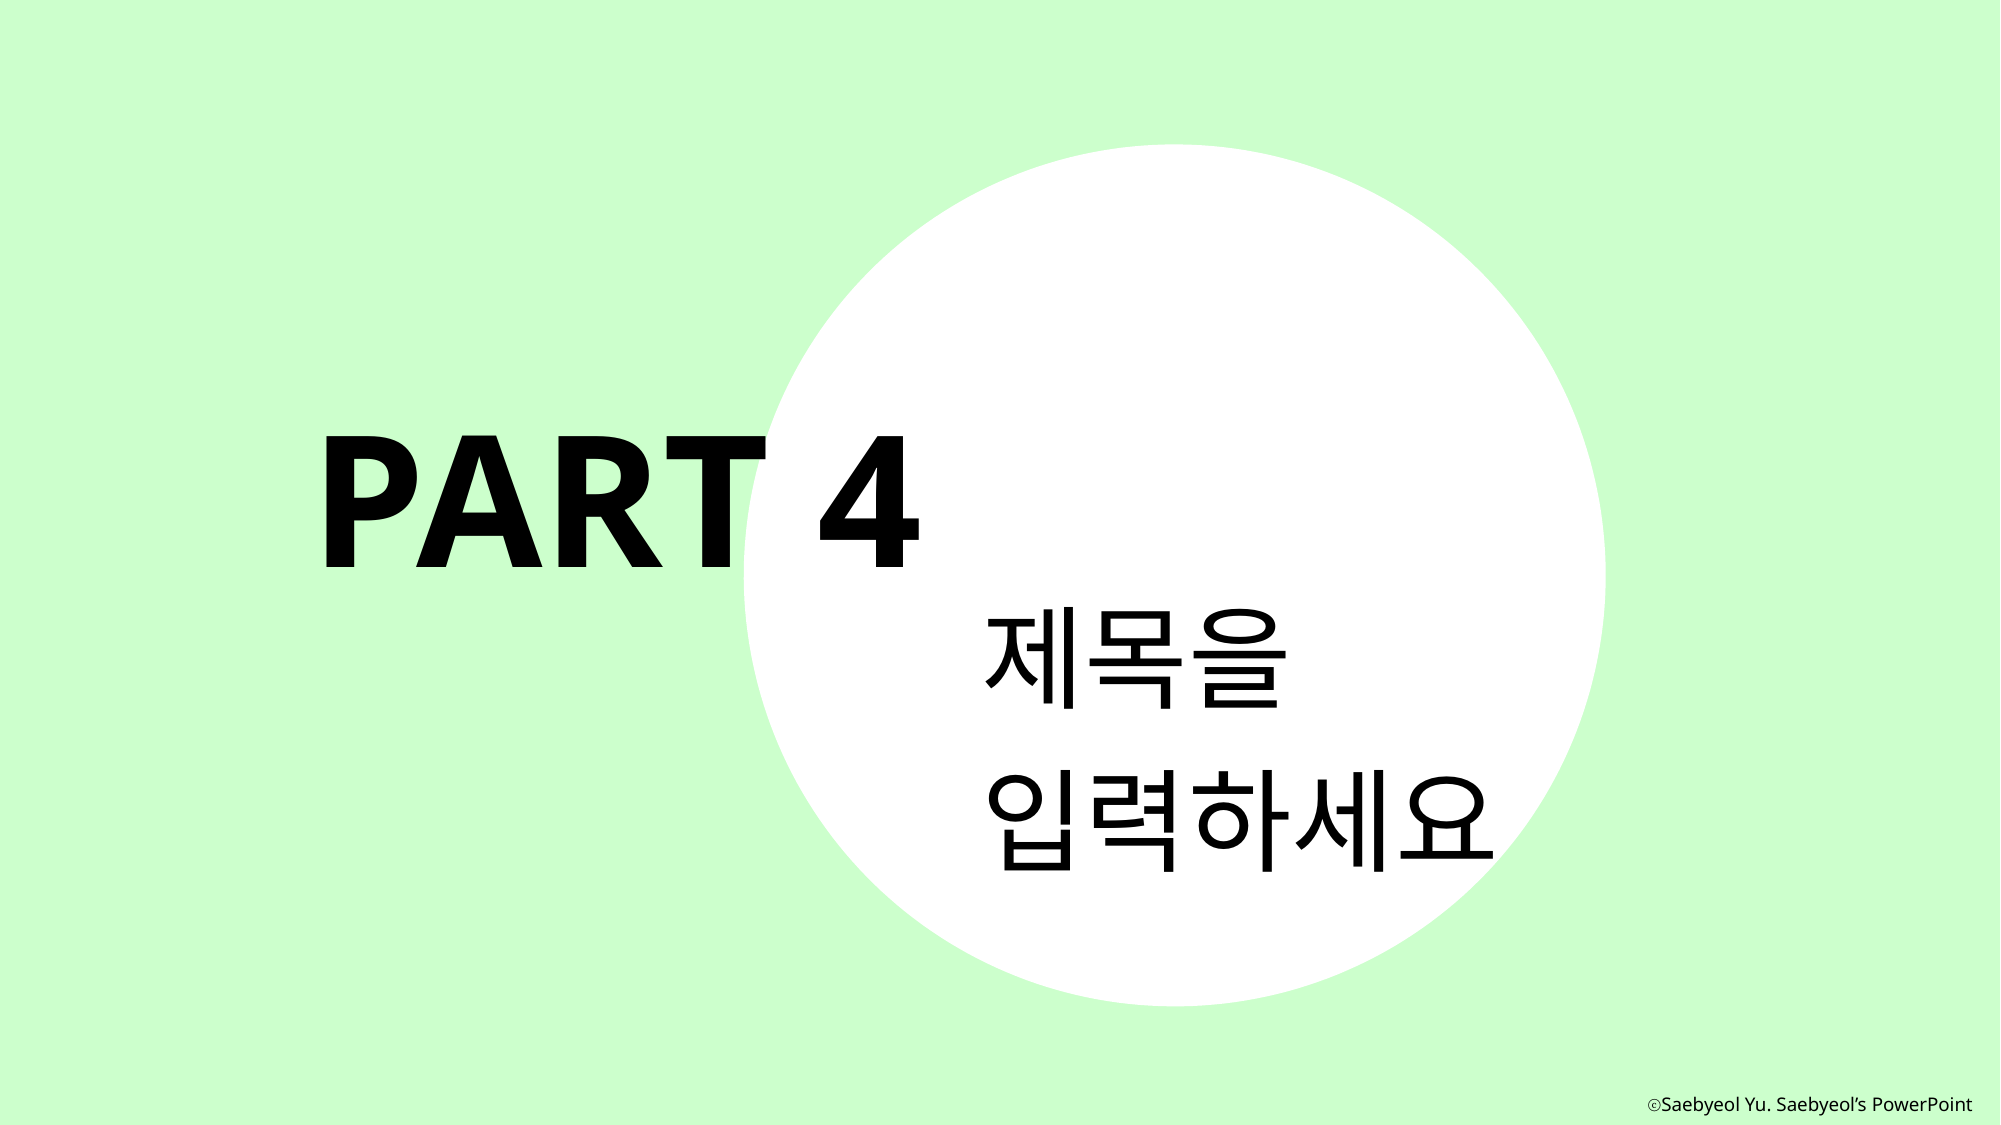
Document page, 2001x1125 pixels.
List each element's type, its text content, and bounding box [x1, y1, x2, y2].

text_box 제목을 입력하세요 [966, 562, 1514, 904]
text_box [747, 144, 1606, 1007]
text_box PART 4 [295, 363, 938, 629]
